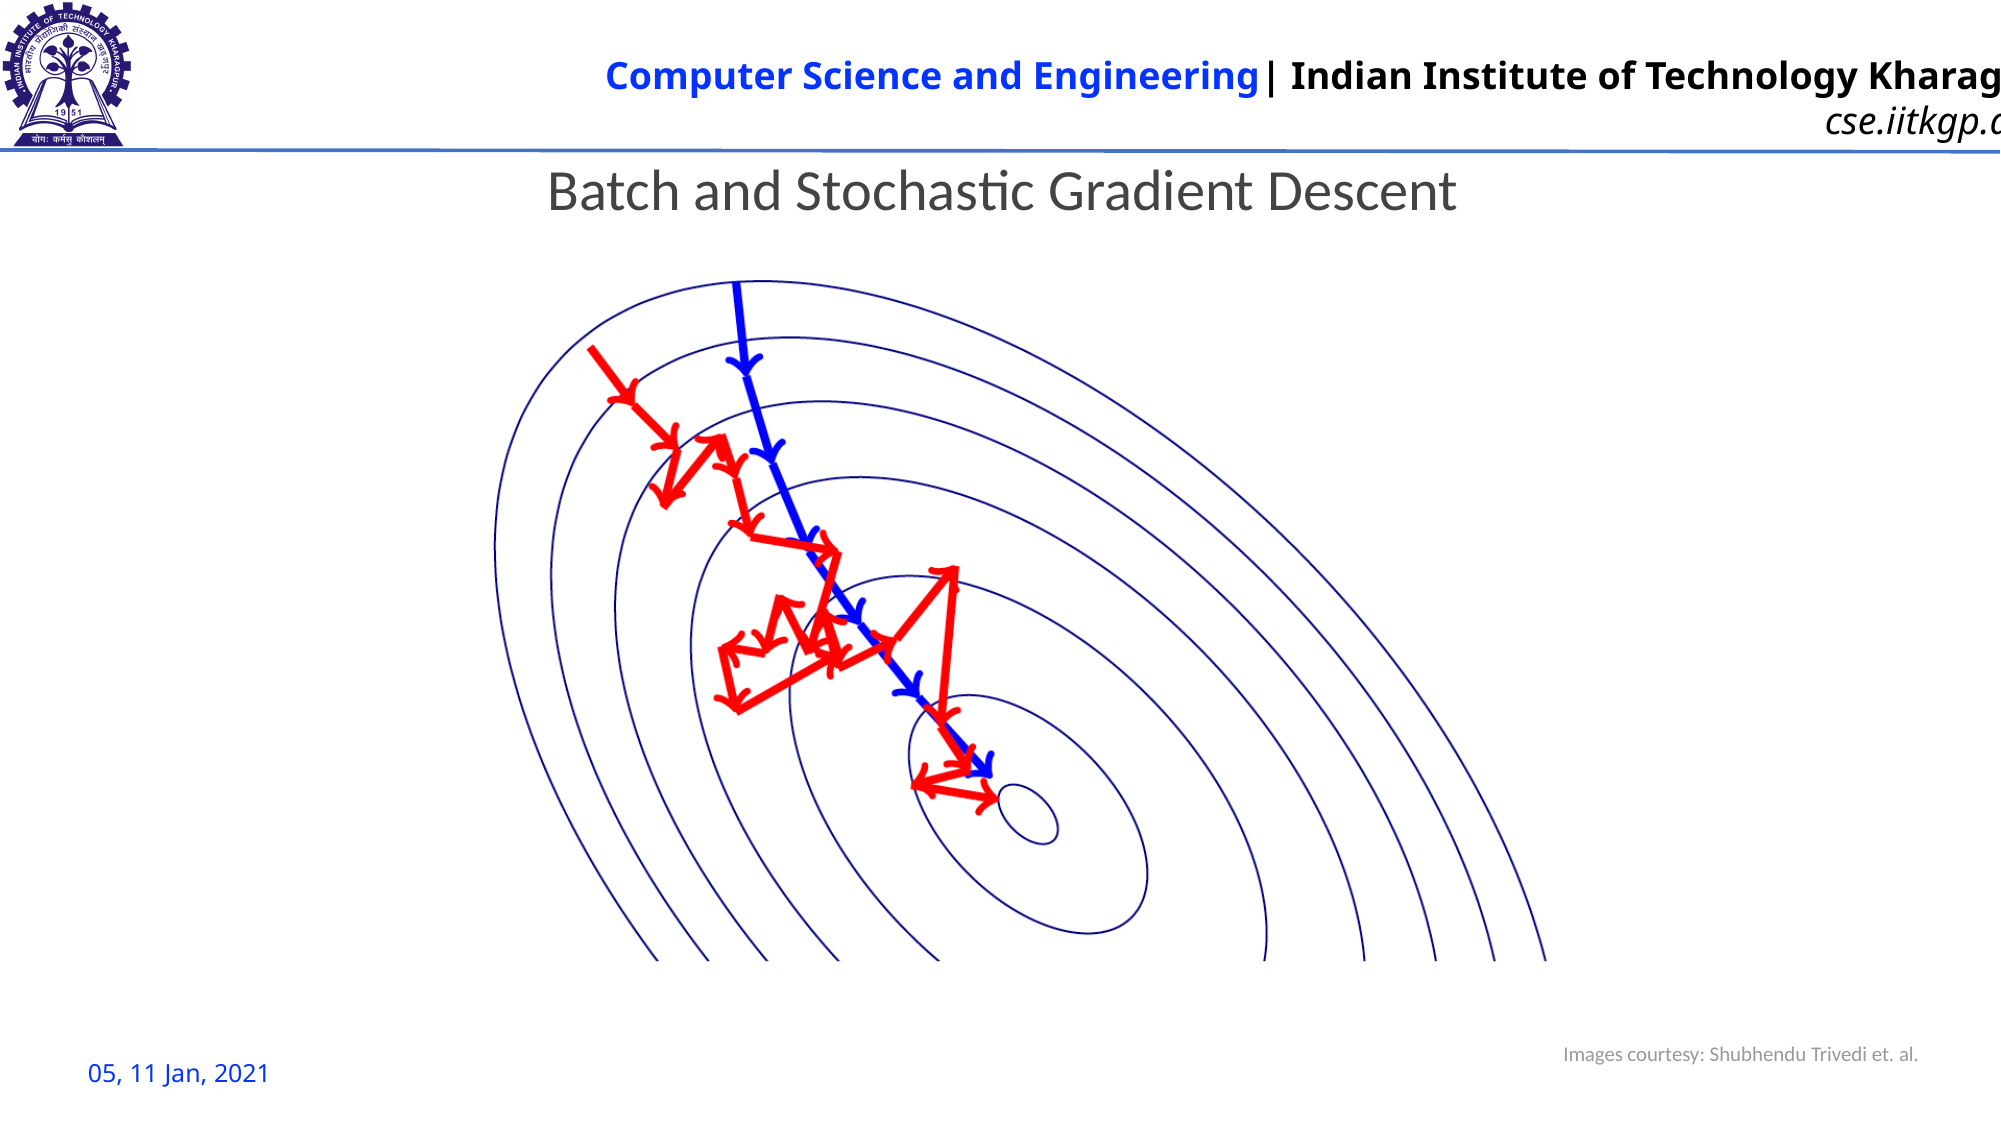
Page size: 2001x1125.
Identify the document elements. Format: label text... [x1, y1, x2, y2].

text_box Images courtesy: Shubhendu Trivedi et. al. [1548, 1025, 1997, 1070]
slide_number 05, 11 Jan, 2021 [72, 1042, 331, 1103]
picture [446, 277, 1554, 980]
picture [2, 2, 131, 147]
text_box Batch and Stochastic Gradient Descent [305, 136, 1702, 232]
